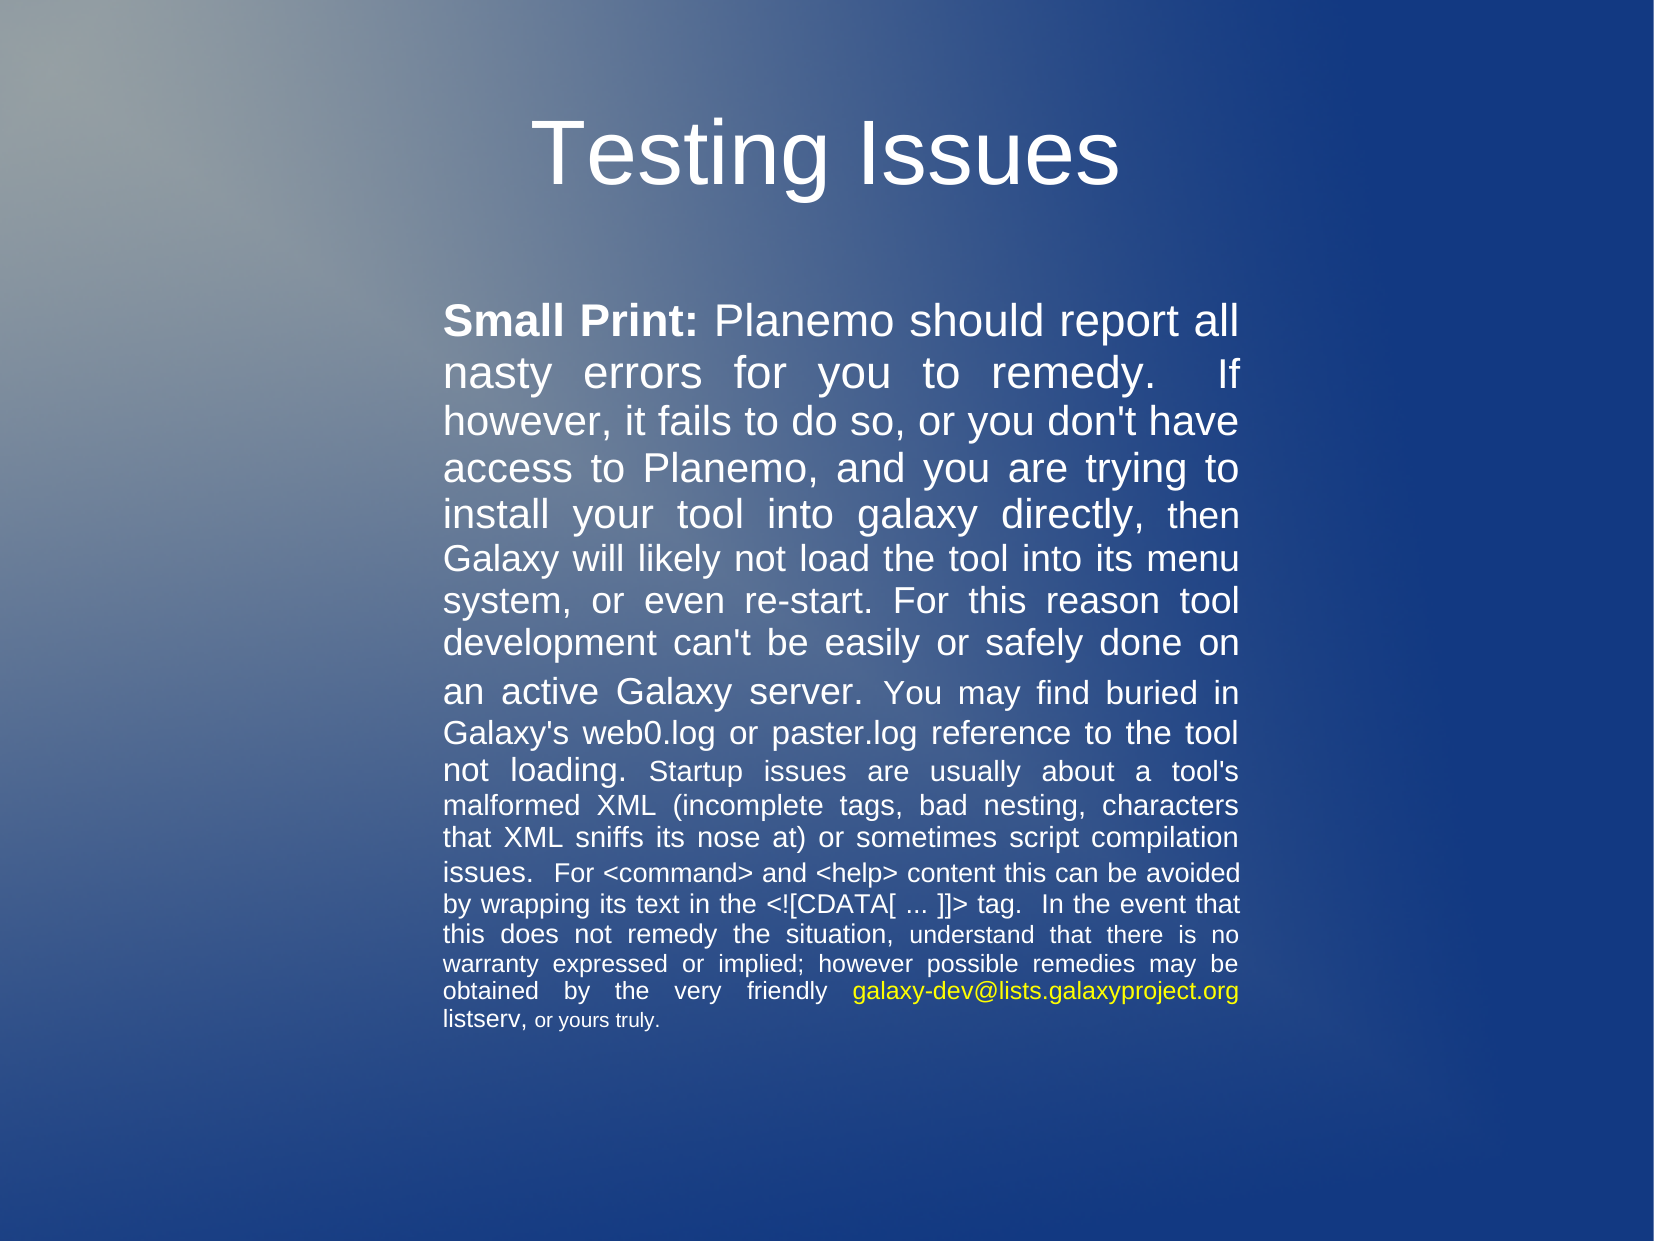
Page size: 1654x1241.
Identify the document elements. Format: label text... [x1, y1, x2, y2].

title Testing Issues [82, 49, 1571, 257]
list Small Print: Planemo should report all nasty errors for you to remedy. If however, it fails to do so, or you don't have access to Planemo, and you are trying to install your tool into galaxy directly, then Galaxy will likely not load the tool into its menu system, or even re-start. For this reason tool development can't be easily or safely done on an active Galaxy server. You may find buried in Galaxy's web0.log or paster.log reference to the tool not loading. Startup issues are usually about a tool's malformed XML (incomplete tags, bad nesting, characters that XML sniffs its nose at) or sometimes script compilation issues. For <command> and <help> content this can be avoided by wrapping its text in the <![CDATA[ ... ]]> tag. In the event that this does not remedy the situation, understand that there is no warranty expressed or implied; however possible remedies may be obtained by the very friendly galaxy-dev@lists.galaxyproject.org listserv, or yours truly. [442, 295, 1241, 1023]
picture [0, 0, 1654, 1241]
